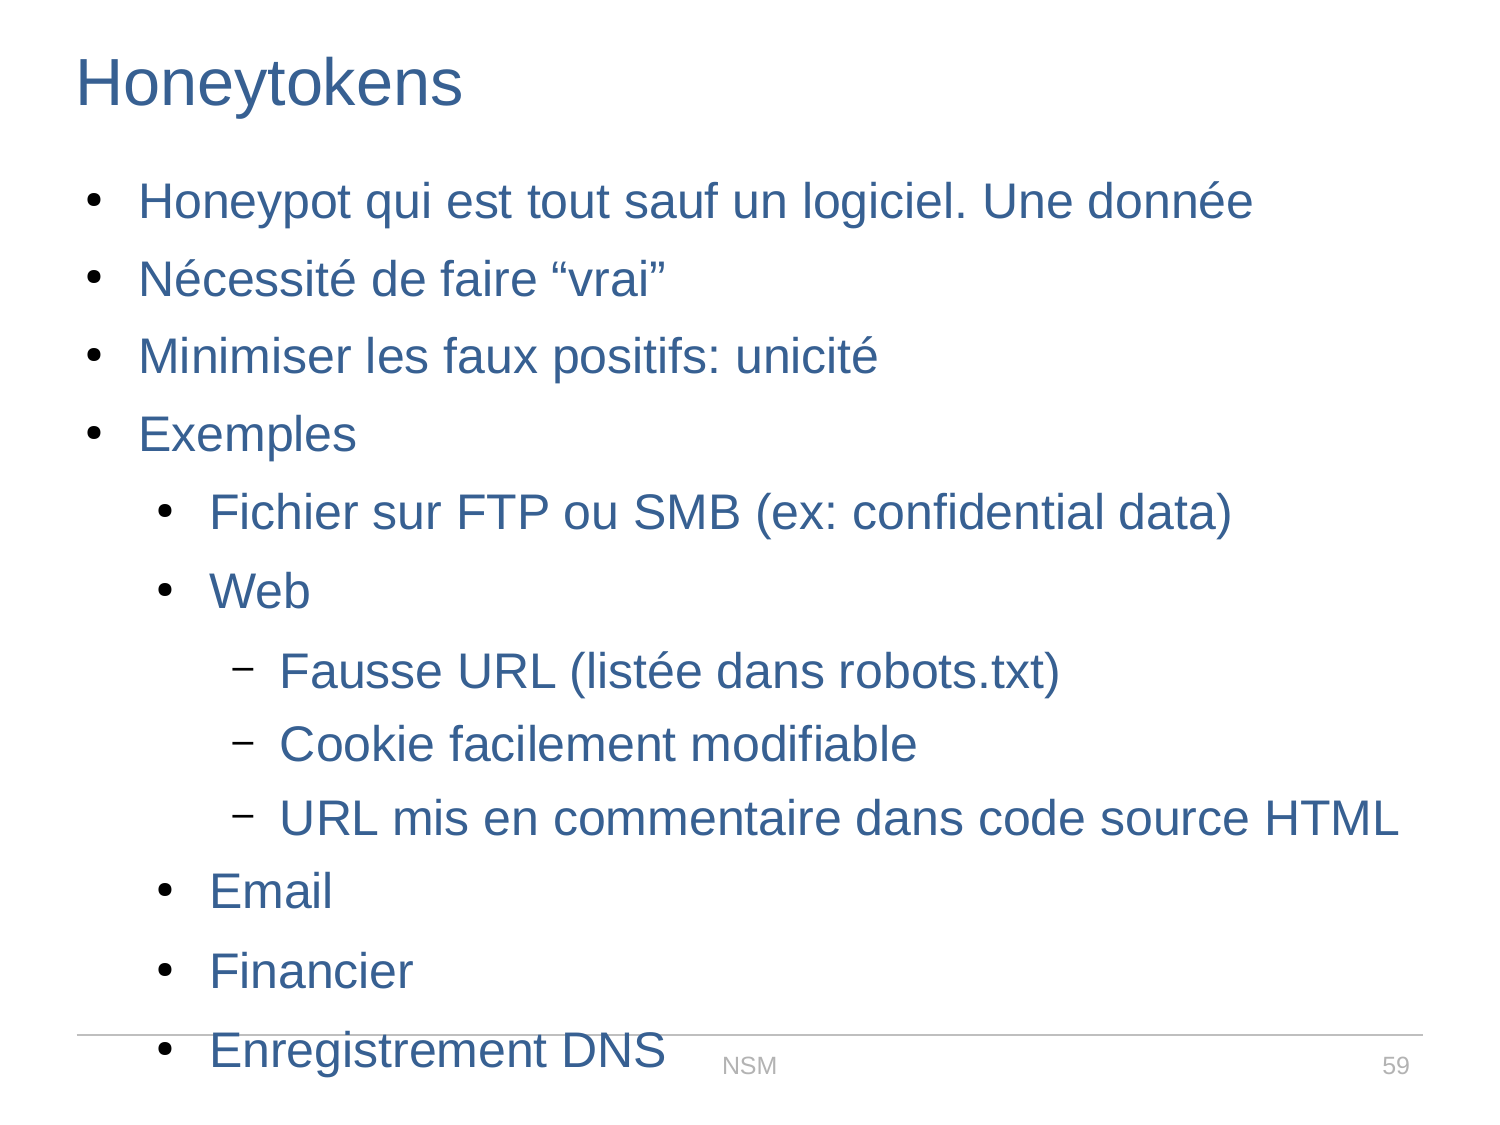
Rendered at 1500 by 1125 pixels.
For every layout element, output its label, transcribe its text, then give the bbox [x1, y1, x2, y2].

list Honeypot qui est tout sauf un logiciel. Une donnée Nécessité de faire “vrai” Minimiser les faux positifs: unicité Exemples Fichier sur FTP ou SMB (ex: confidential data) Web Fausse URL (listée dans robots.txt) Cookie facilement modifiable URL mis en commentaire dans code source HTML Email Financier Enregistrement DNS [67, 173, 1418, 1083]
title Honeytokens [75, 45, 1425, 233]
